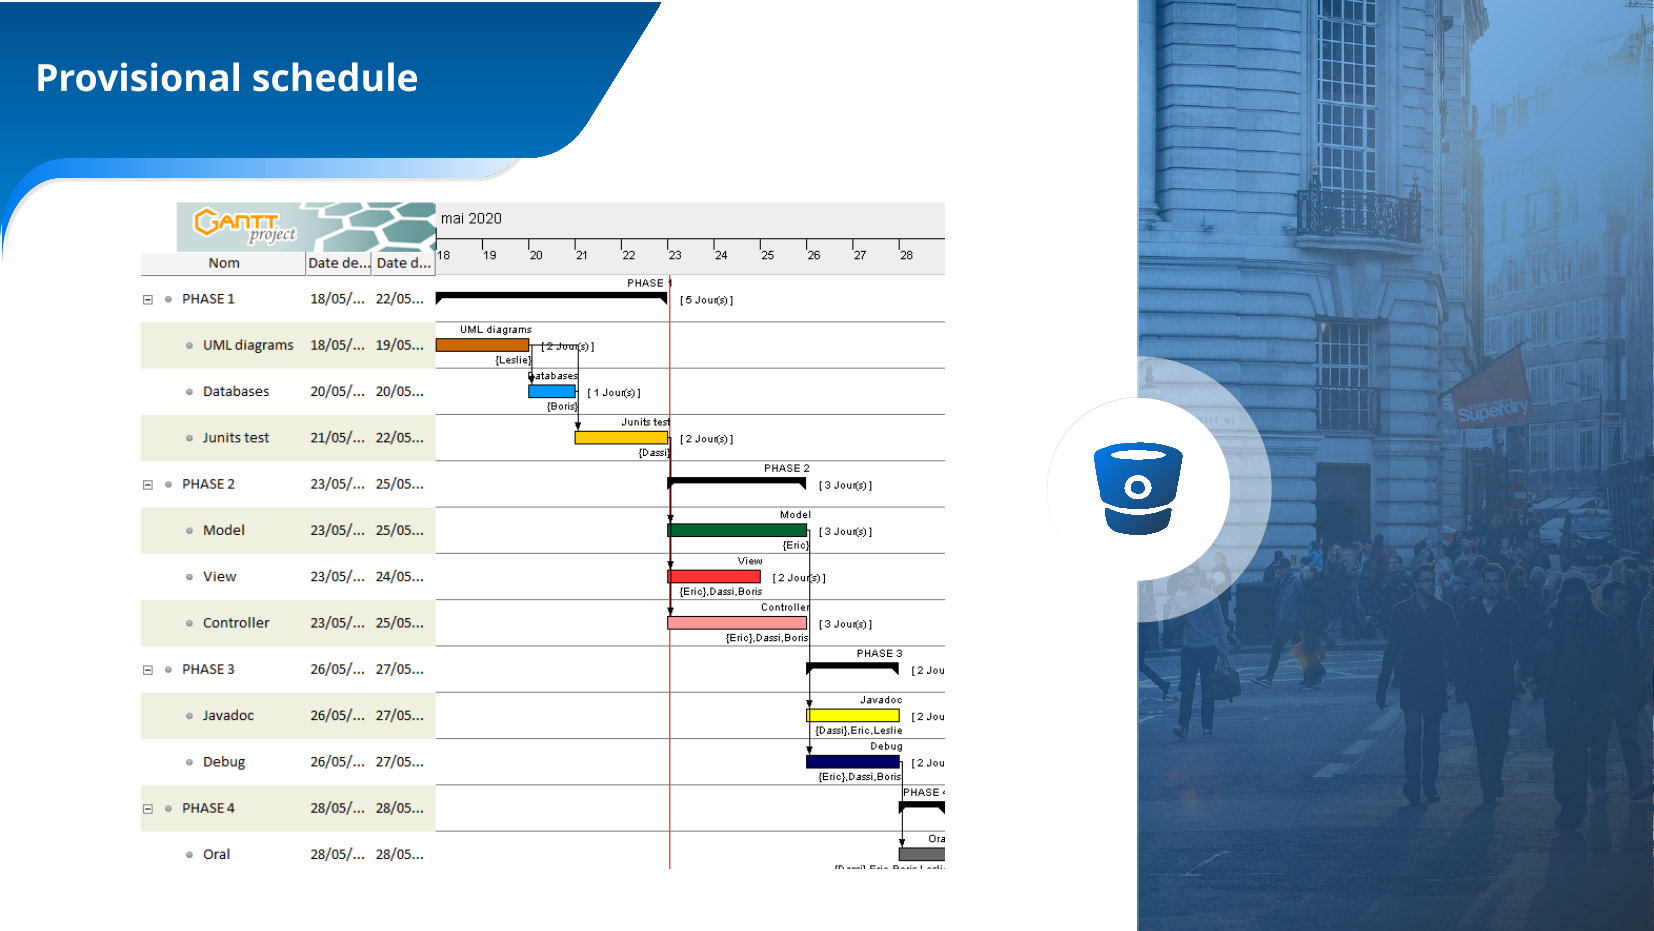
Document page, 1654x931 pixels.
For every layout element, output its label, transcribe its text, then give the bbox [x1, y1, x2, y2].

picture [140, 194, 945, 869]
text_box [0, 2, 662, 263]
text_box Provisional schedule [19, 46, 435, 107]
text_box [1005, 0, 1654, 931]
